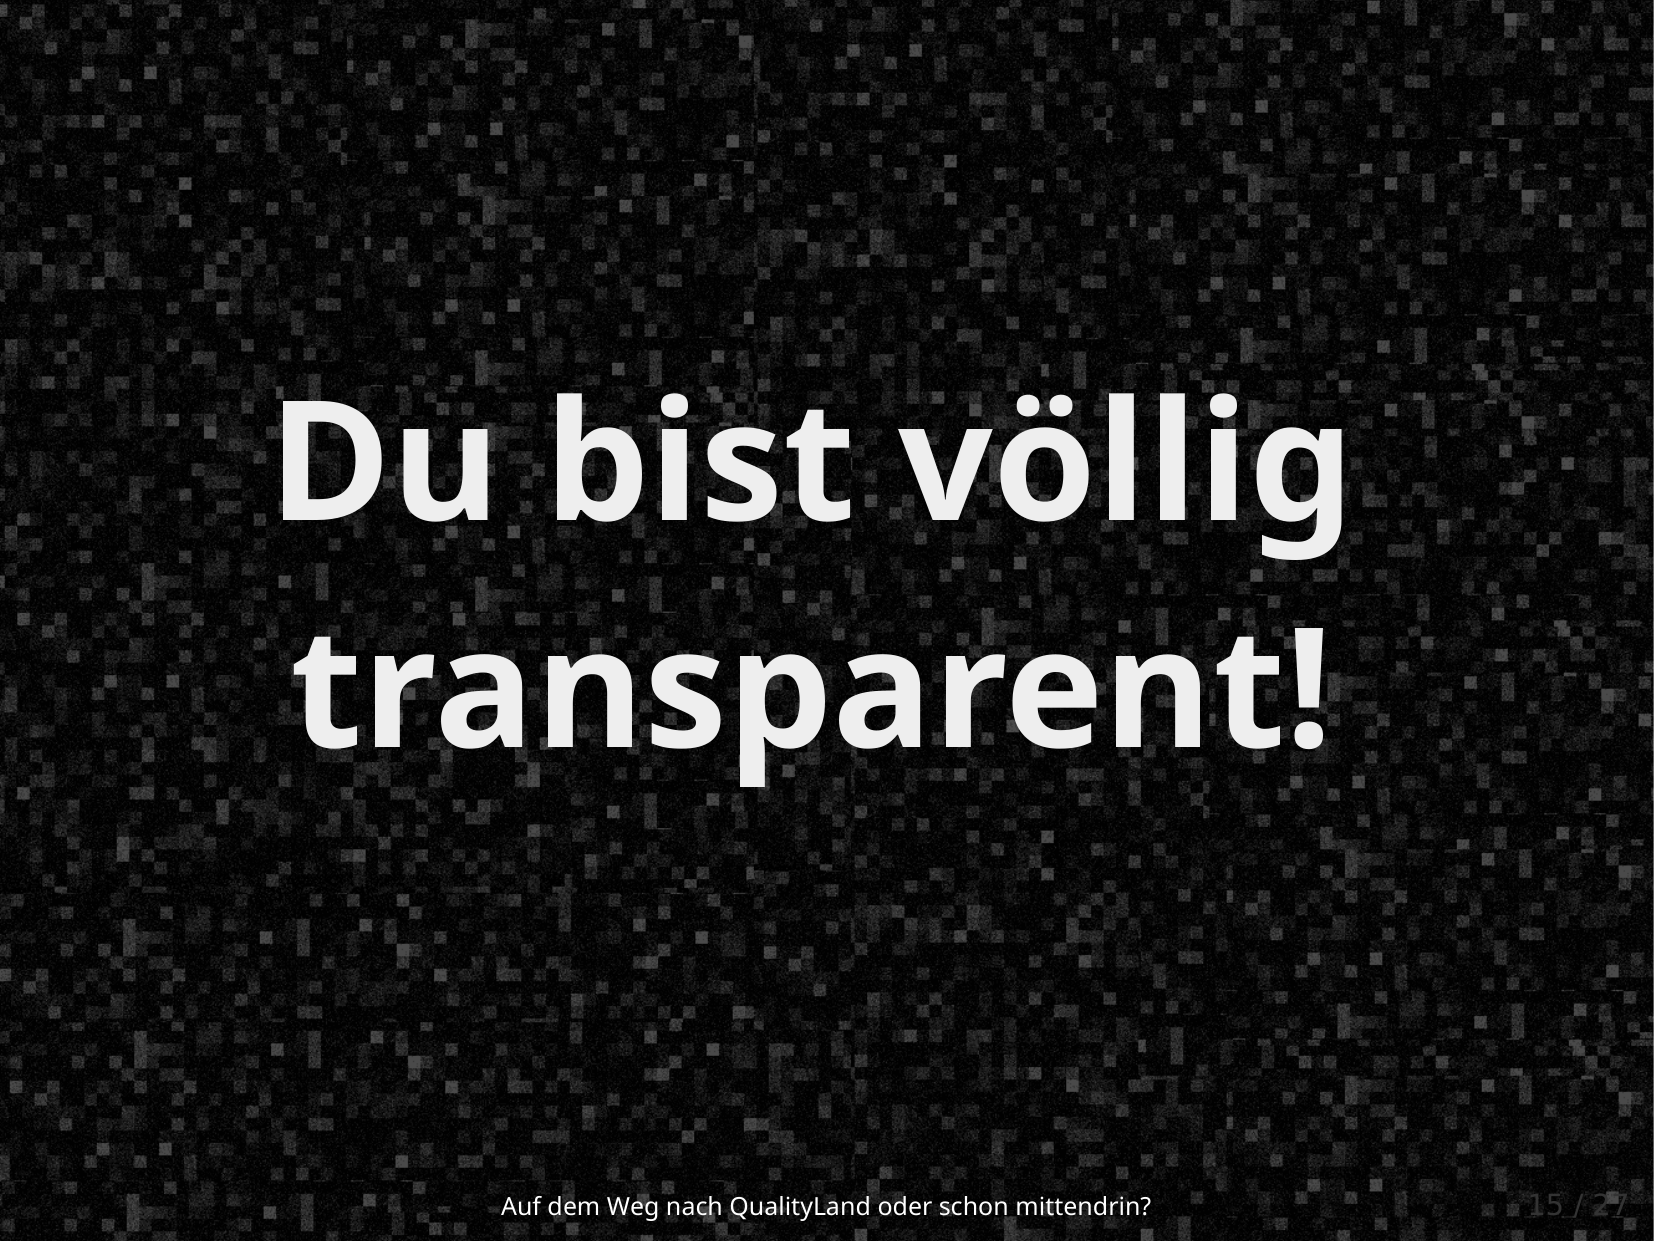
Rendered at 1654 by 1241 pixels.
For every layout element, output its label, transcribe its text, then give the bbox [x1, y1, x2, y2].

picture [0, 0, 1654, 1241]
title Du bist völlig transparent! [118, 350, 1506, 789]
